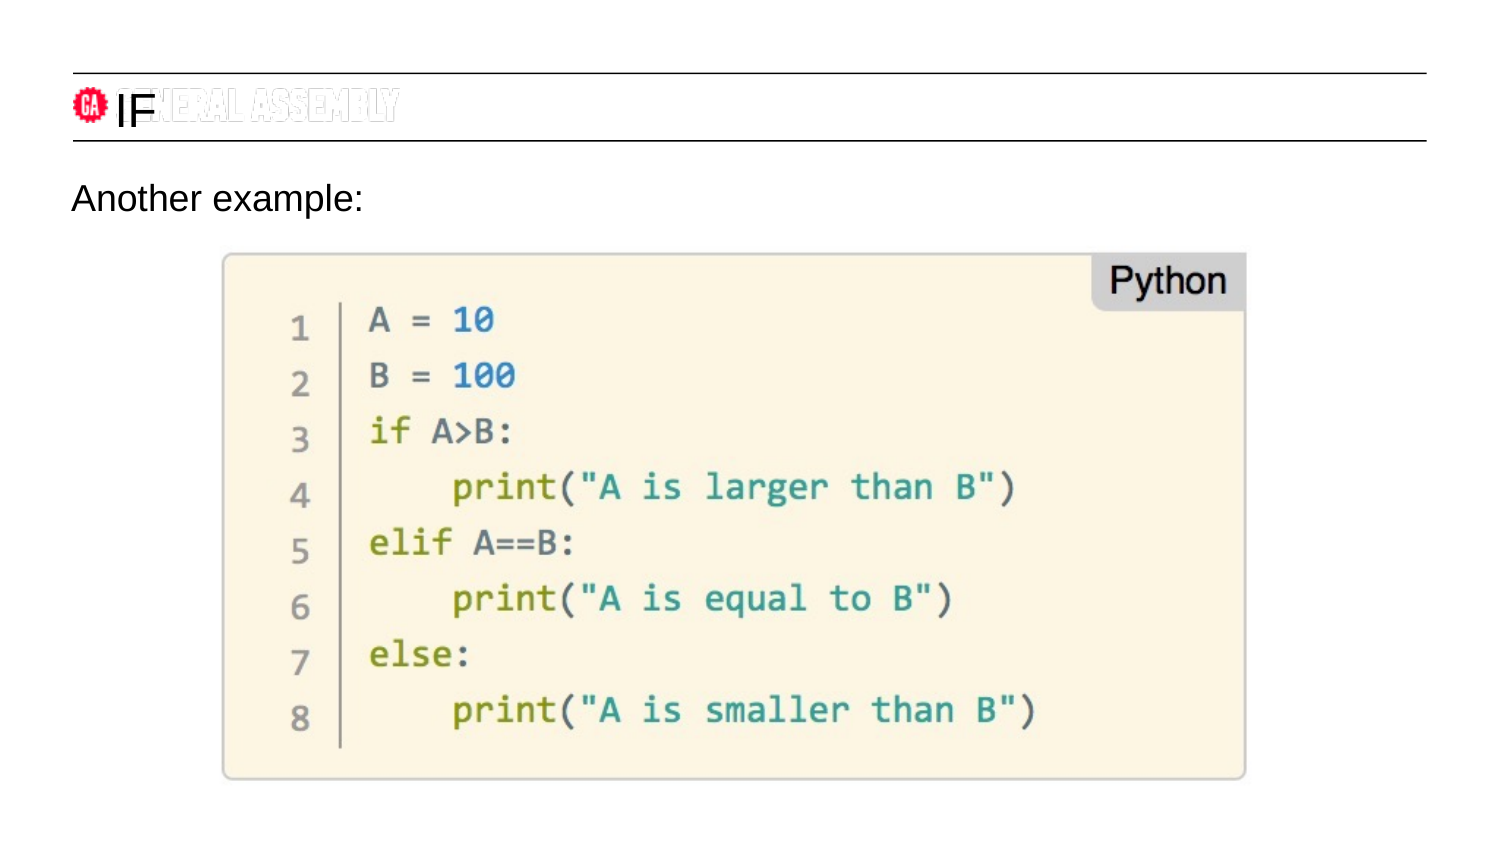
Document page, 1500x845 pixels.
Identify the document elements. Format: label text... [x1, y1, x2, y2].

picture [73, 87, 114, 123]
text_box Another example: [70, 174, 717, 230]
picture [197, 222, 1301, 803]
picture [225, 87, 400, 123]
text_box IF [114, 79, 225, 129]
